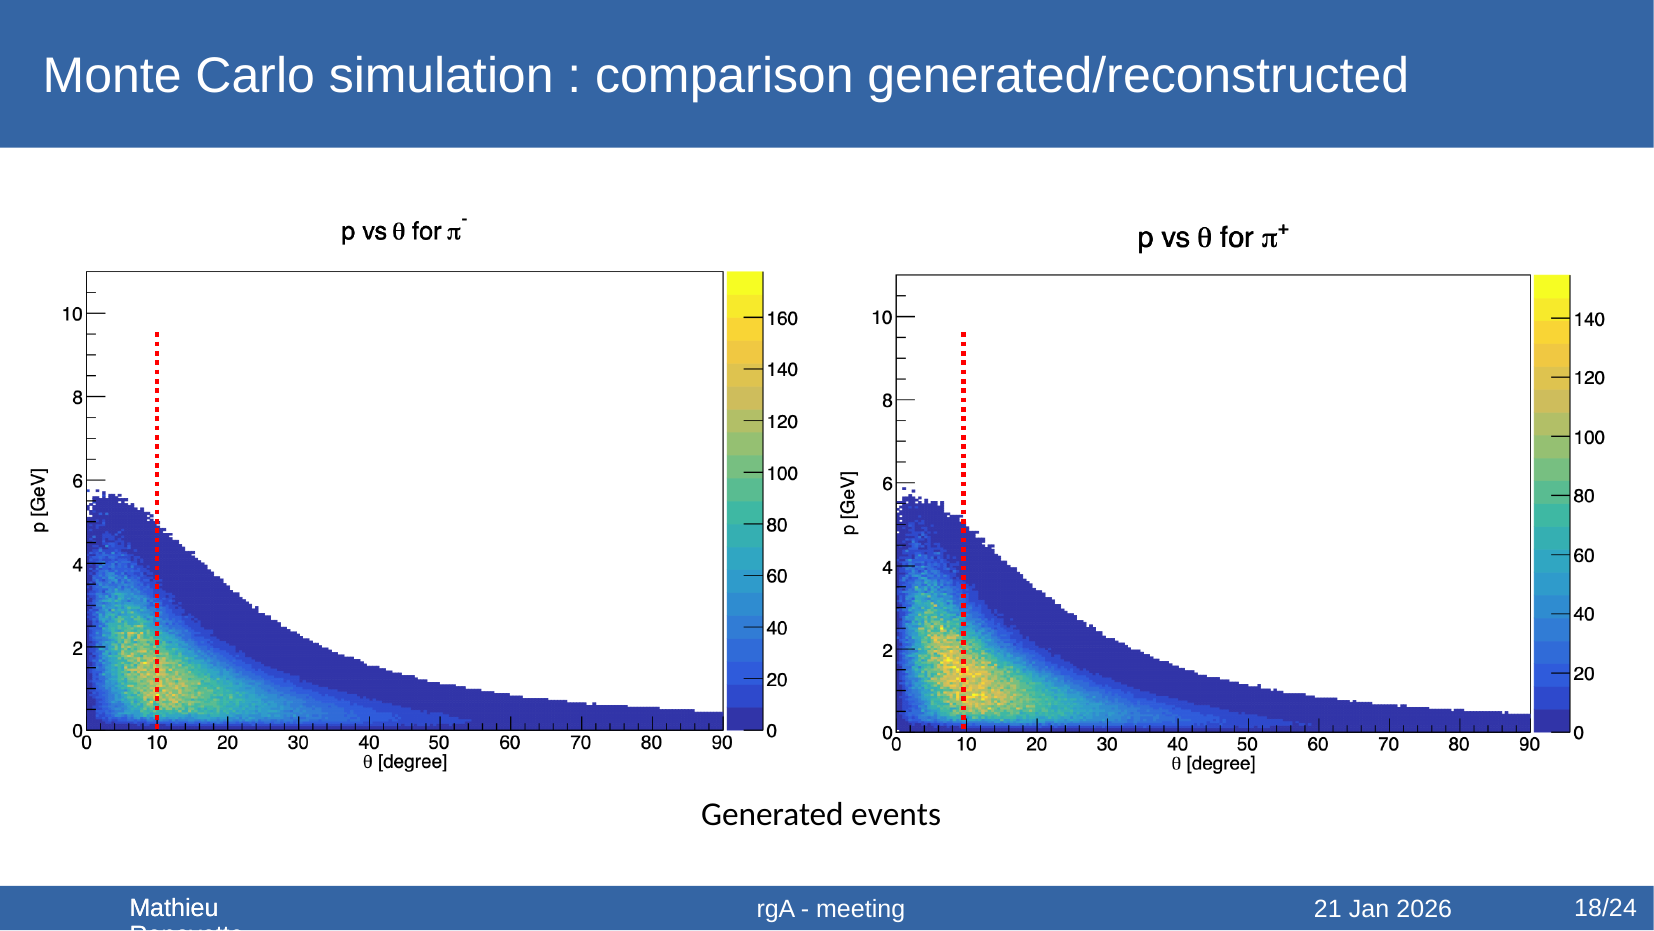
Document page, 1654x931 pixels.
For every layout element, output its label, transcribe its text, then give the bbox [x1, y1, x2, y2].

text_box [0, 0, 1654, 148]
text_box Generated events [686, 784, 968, 841]
picture [16, 215, 800, 779]
text_box [0, 885, 131, 931]
text_box rgA - meeting [734, 887, 953, 931]
text_box 21 Jan 2026 [1299, 887, 1536, 931]
text_box Mathieu Ronayette [114, 885, 355, 929]
text_box [226, 885, 1654, 931]
picture [826, 220, 1607, 782]
text_box Monte Carlo simulation : comparison generated/reconstructed [27, 40, 1488, 114]
text_box 18/24 [1559, 885, 1654, 930]
